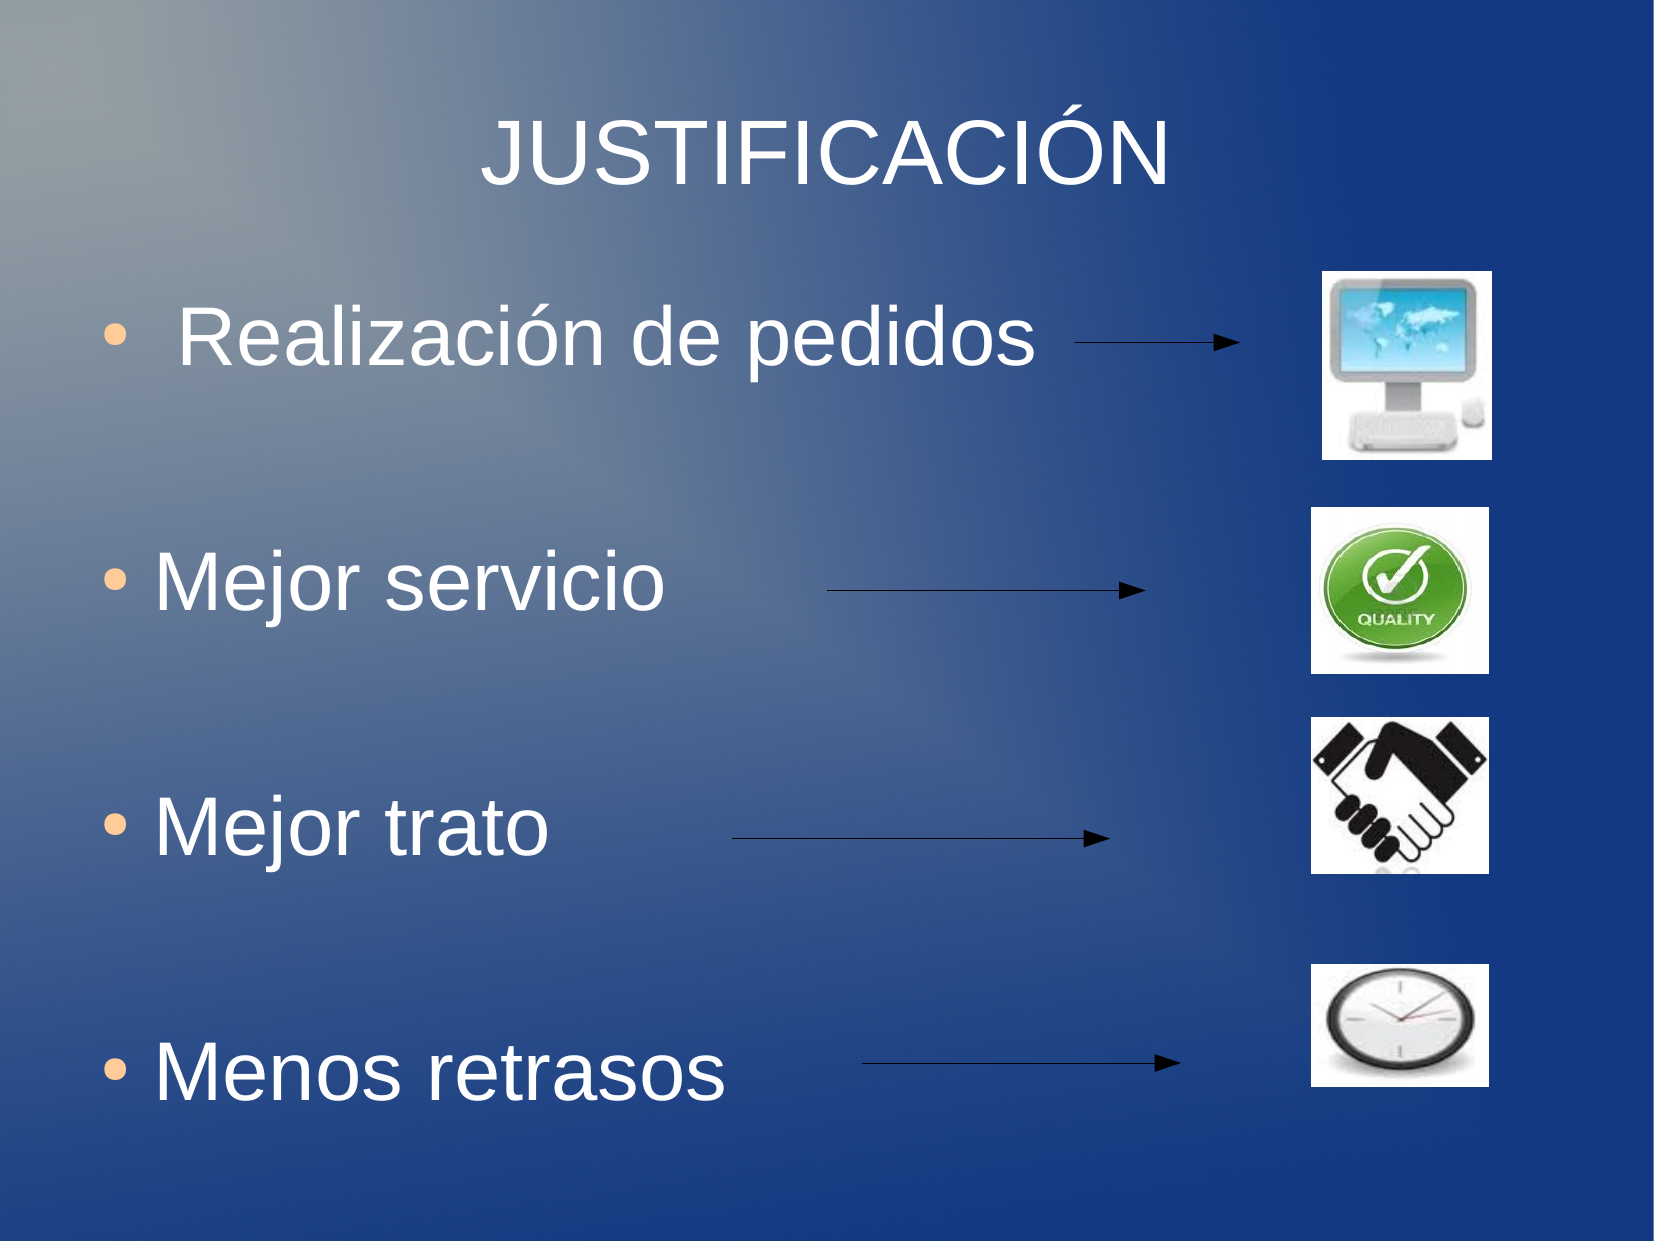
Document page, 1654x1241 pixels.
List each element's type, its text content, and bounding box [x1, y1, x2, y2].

list Realización de pedidos Mejor servicio Mejor trato Menos retrasos [82, 290, 1538, 1170]
title JUSTIFICACIÓN [82, 49, 1571, 257]
picture [0, 0, 1654, 1241]
